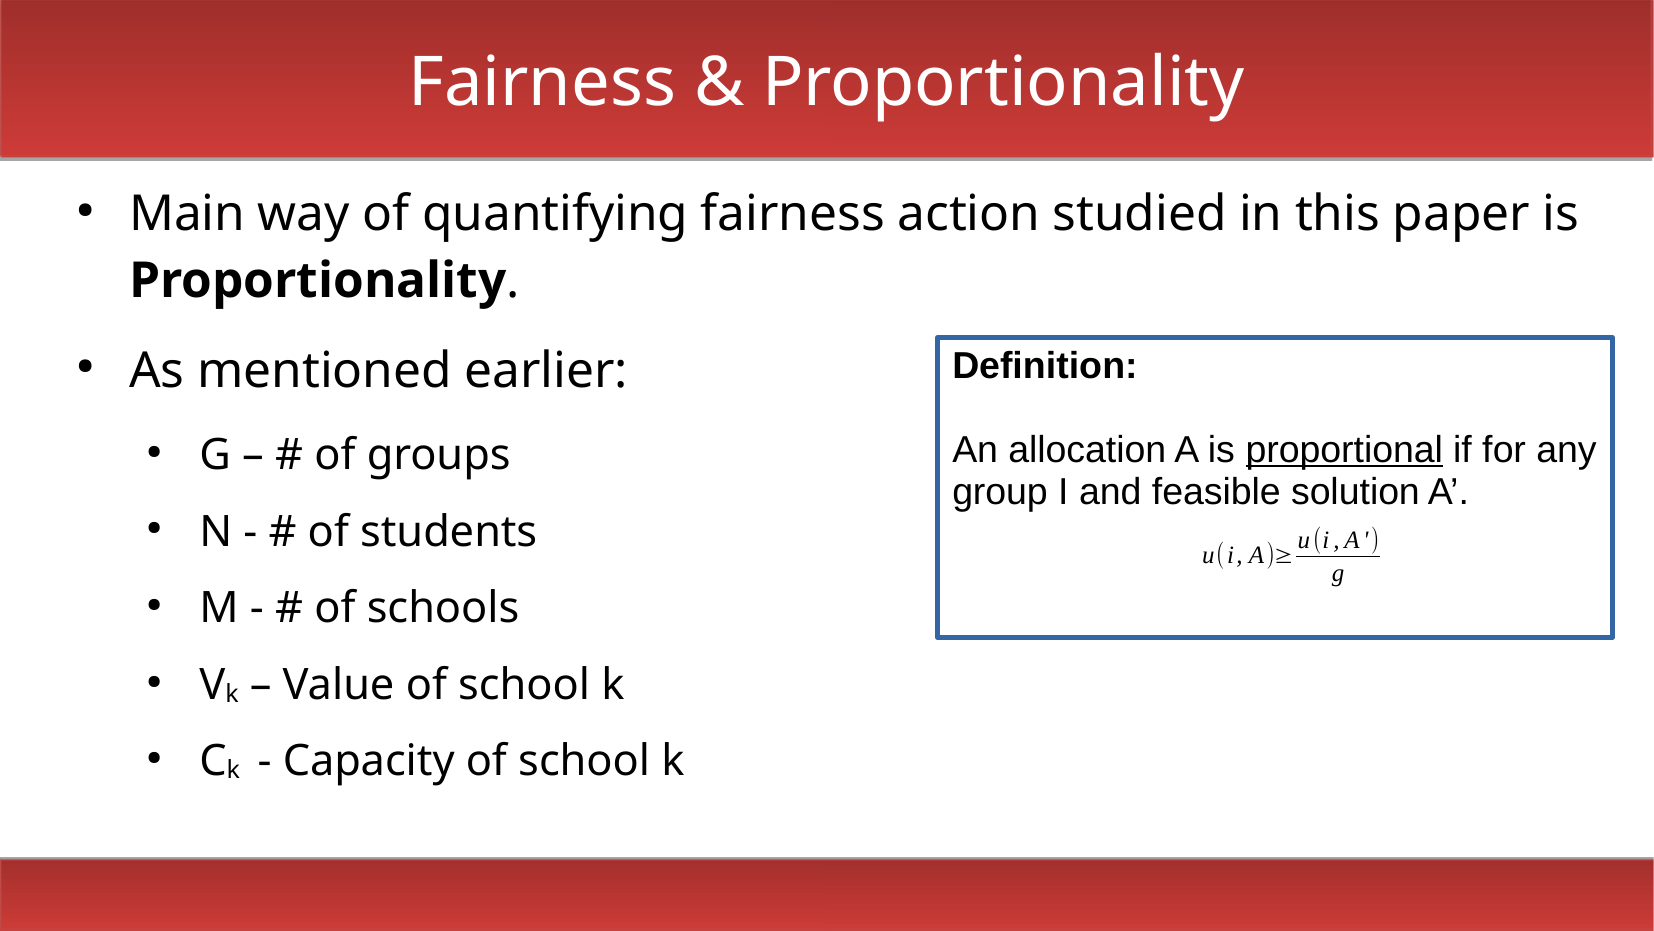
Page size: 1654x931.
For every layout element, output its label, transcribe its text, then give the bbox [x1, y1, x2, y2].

picture [0, 0, 1654, 161]
title Fairness & Proportionality [59, 23, 1595, 133]
picture [0, 857, 1654, 931]
list Main way of quantifying fairness action studied in this paper is Proportionality. As mentioned earlier: G – # of groups N - # of students M - # of schools Vk – Value of school k Ck - Capacity of school k [59, 177, 1595, 792]
text_box [937, 337, 1613, 638]
